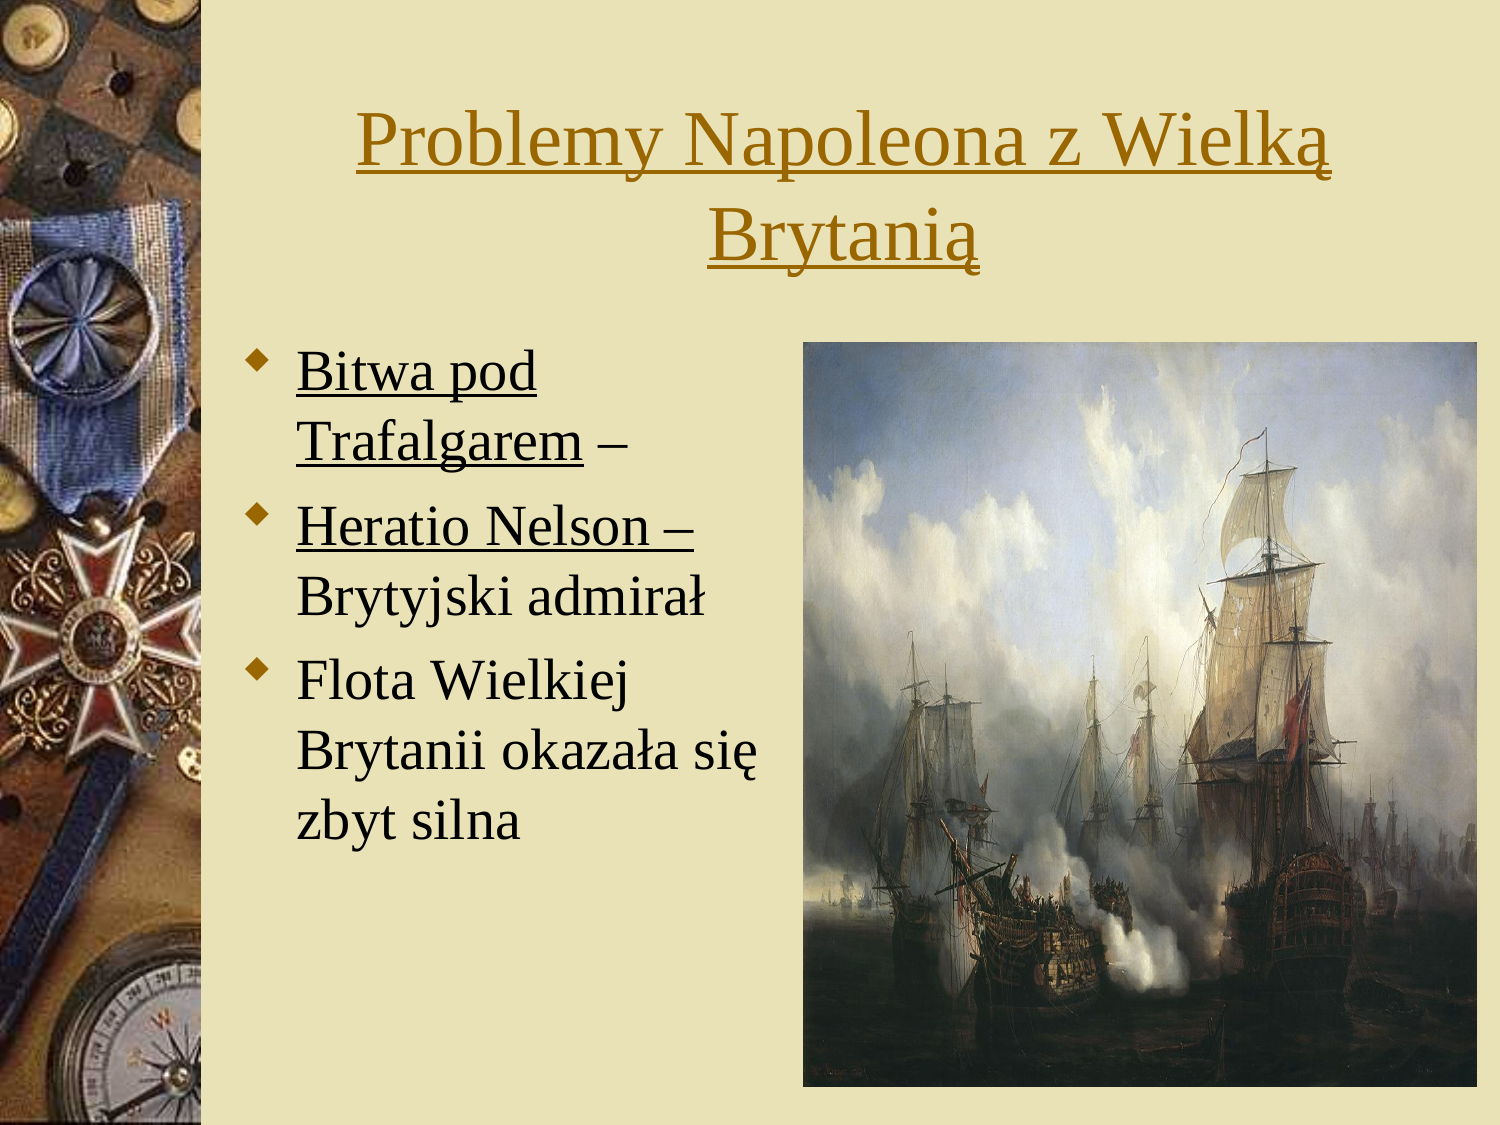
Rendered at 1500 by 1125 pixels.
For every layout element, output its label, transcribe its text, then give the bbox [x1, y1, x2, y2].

text_box Problemy Napoleona z Wielką Brytanią [224, 87, 1463, 276]
picture [0, 0, 201, 1125]
text_box Bitwa pod Trafalgarem – Heratio Nelson – Brytyjski admirał Flota Wielkiej Brytanii okazała się zbyt silna [225, 324, 838, 1001]
text_box Problemy Napoleona z Wielką Brytanią [799, 269, 972, 276]
picture [803, 342, 1477, 1087]
